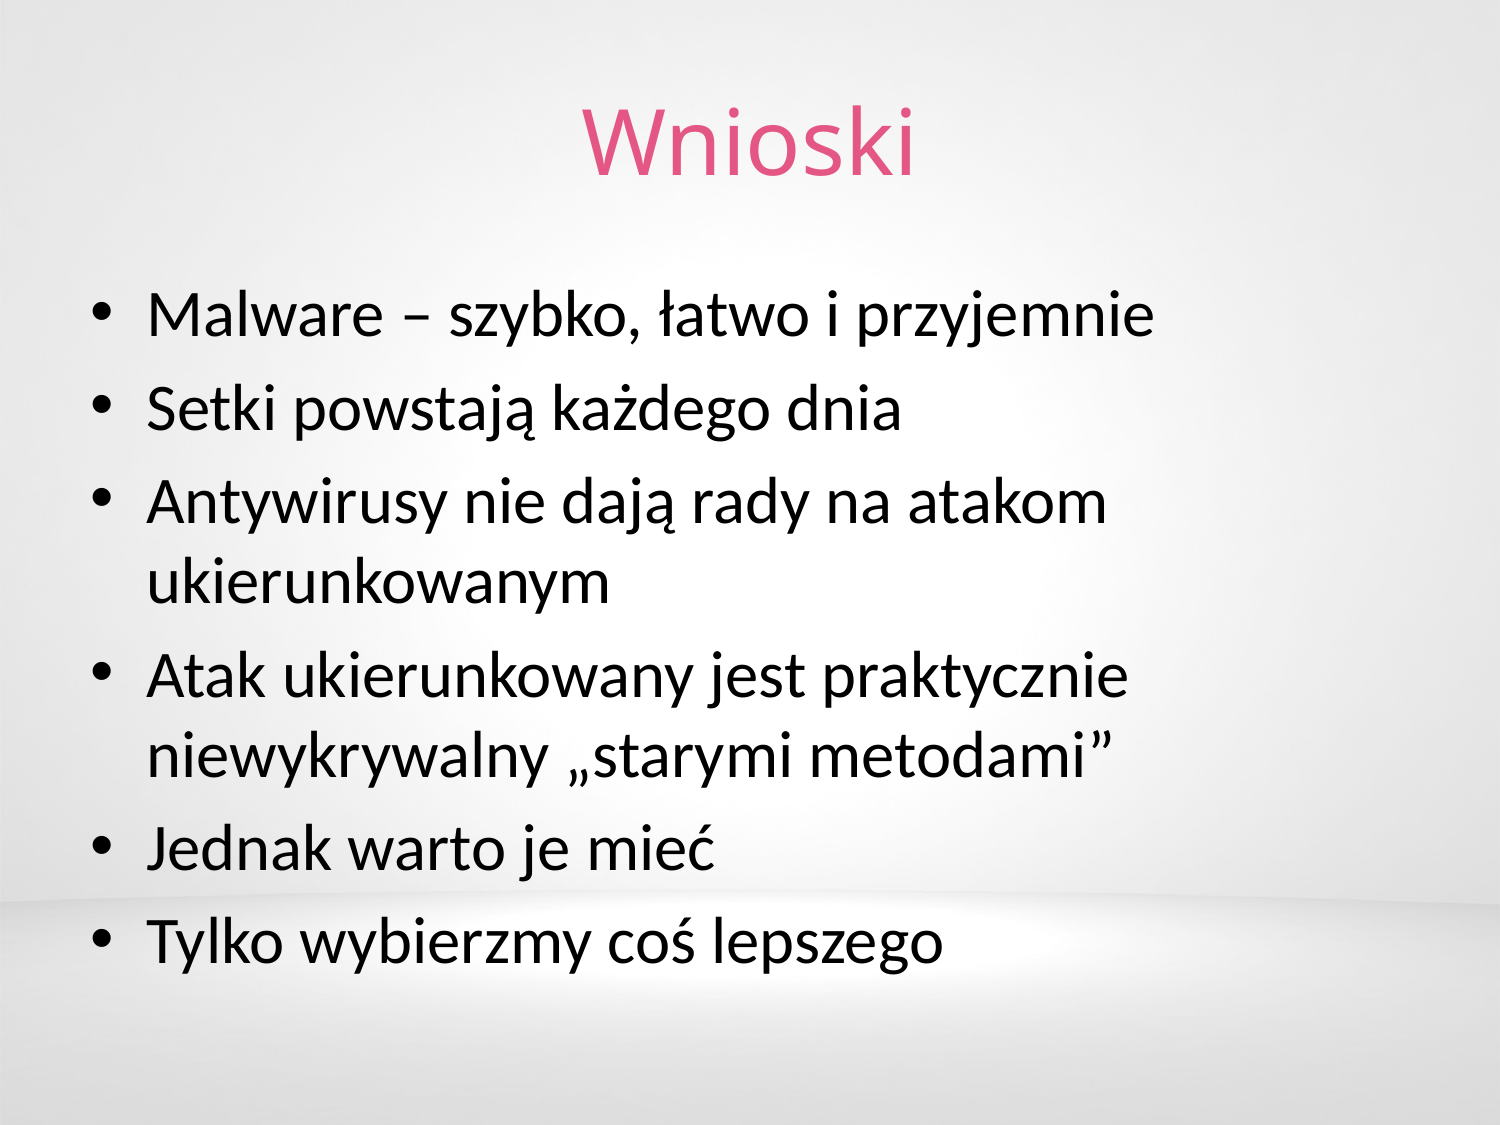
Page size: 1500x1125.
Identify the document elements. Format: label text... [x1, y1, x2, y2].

list Malware – szybko, łatwo i przyjemnie Setki powstają każdego dnia Antywirusy nie dają rady na atakom ukierunkowanym Atak ukierunkowany jest praktycznie niewykrywalny „starymi metodami” Jednak warto je mieć Tylko wybierzmy coś lepszego [75, 262, 1425, 1083]
title Wnioski [75, 45, 1425, 233]
picture [0, 0, 1500, 1125]
